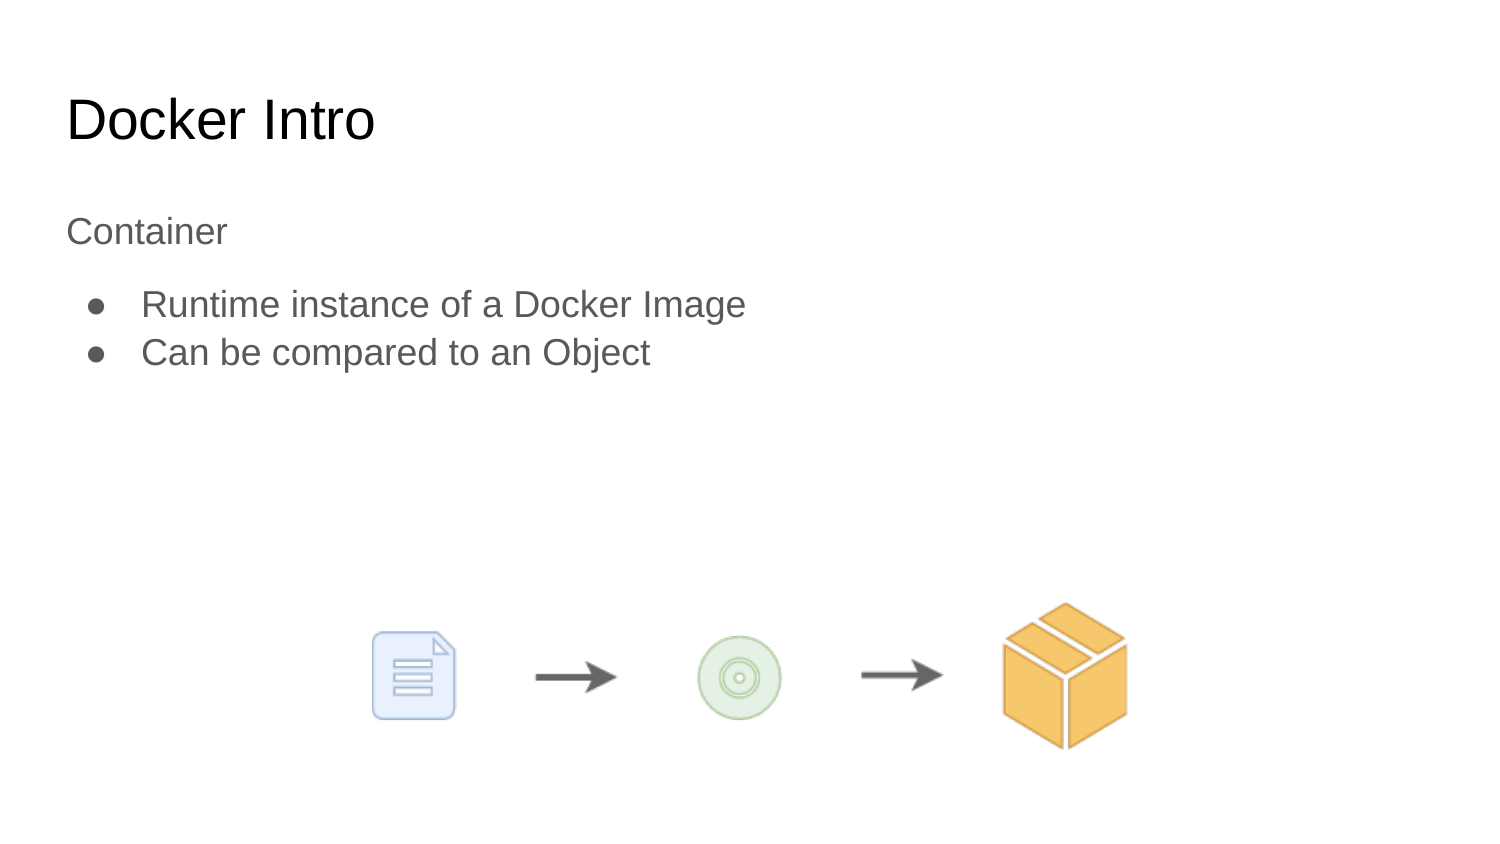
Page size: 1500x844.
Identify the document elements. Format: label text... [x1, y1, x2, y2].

picture [372, 602, 1128, 750]
title Docker Intro [51, 72, 1449, 167]
list Container Runtime instance of a Docker Image Can be compared to an Object [51, 189, 1449, 750]
